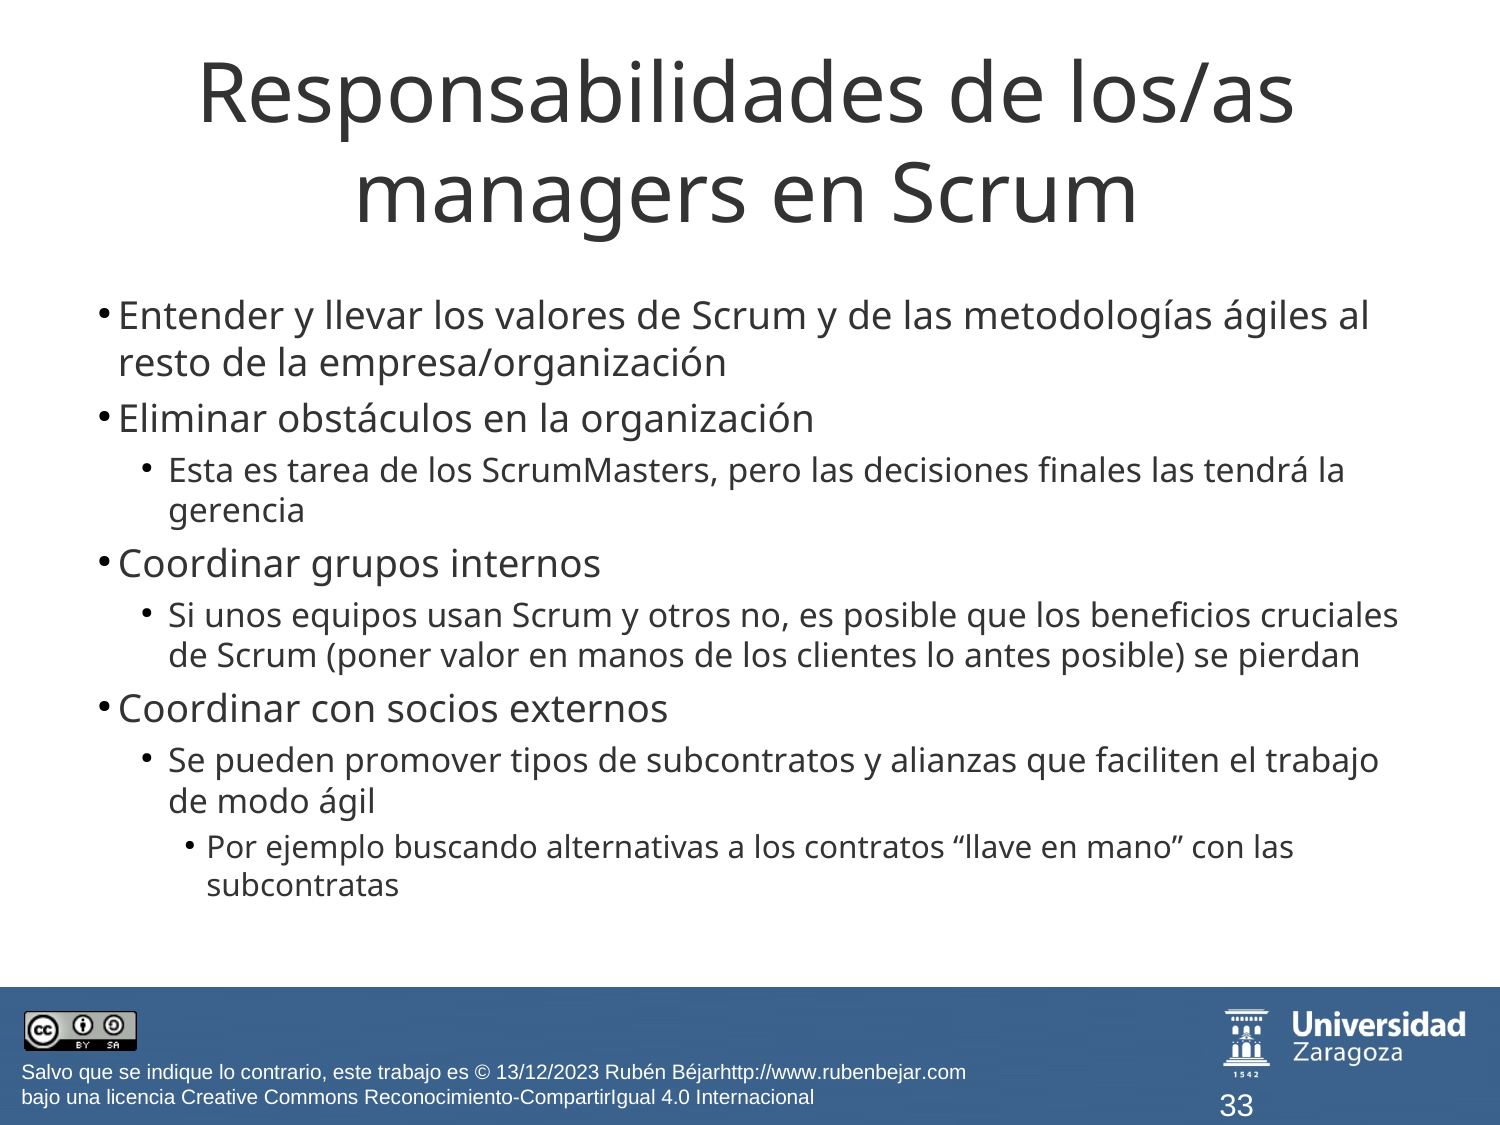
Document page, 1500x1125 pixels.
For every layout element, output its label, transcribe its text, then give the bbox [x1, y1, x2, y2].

picture [0, 987, 1500, 1125]
list Entender y llevar los valores de Scrum y de las metodologías ágiles al resto de la empresa/organización Eliminar obstáculos en la organización Esta es tarea de los ScrumMasters, pero las decisiones finales las tendrá la gerencia Coordinar grupos internos Si unos equipos usan Scrum y otros no, es posible que los beneficios cruciales de Scrum (poner valor en manos de los clientes lo antes posible) se pierdan Coordinar con socios externos Se pueden promover tipos de subcontratos y alianzas que faciliten el trabajo de modo ágil Por ejemplo buscando alternativas a los contratos “llave en mano” con las subcontratas [82, 283, 1418, 957]
title Responsabilidades de los/as managers en Scrum [74, 20, 1420, 257]
